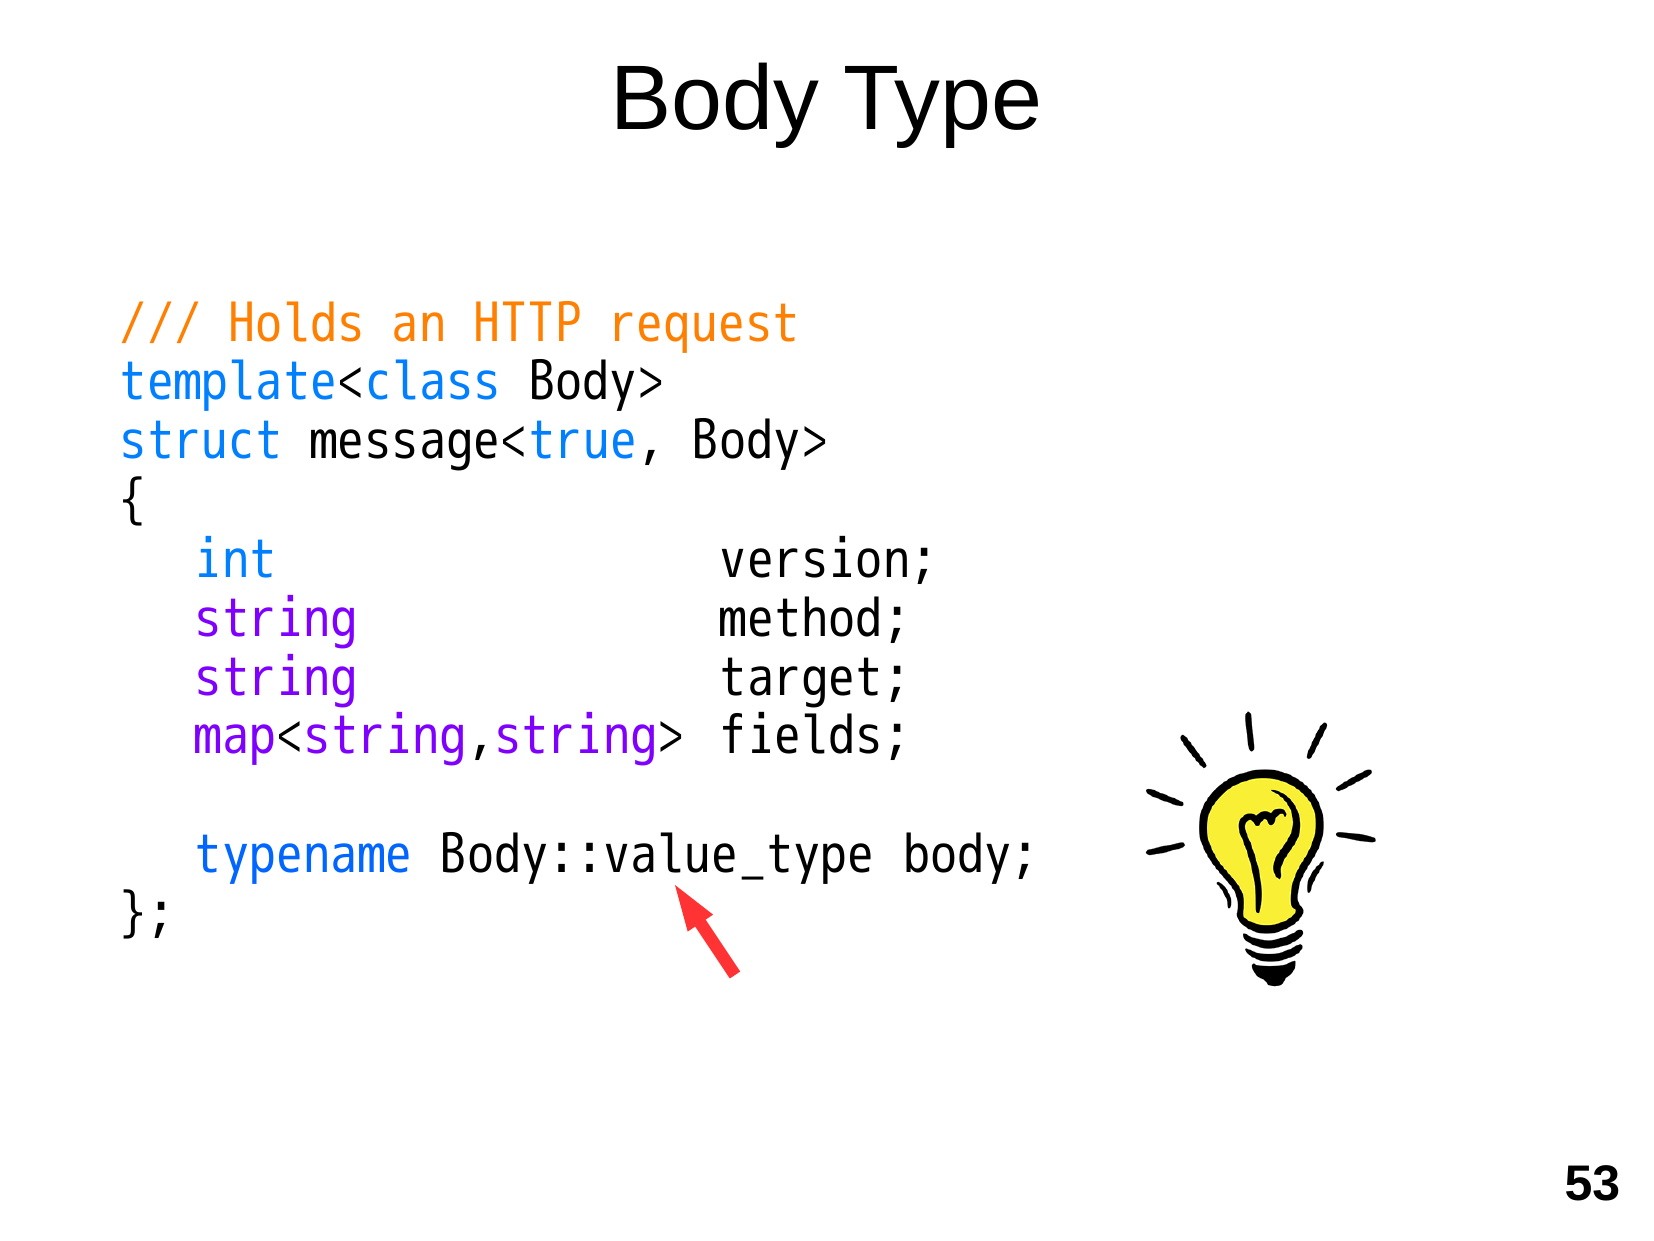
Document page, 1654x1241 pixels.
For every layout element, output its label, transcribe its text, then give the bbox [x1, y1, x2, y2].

text_box /// Holds an HTTP request template<class Body> struct message<true, Body> { int version; string method; string target; map<string,string> fields; typename Body::value_type body; }; [104, 287, 1575, 1007]
picture [1140, 706, 1380, 991]
title Body Type [82, 15, 1571, 181]
